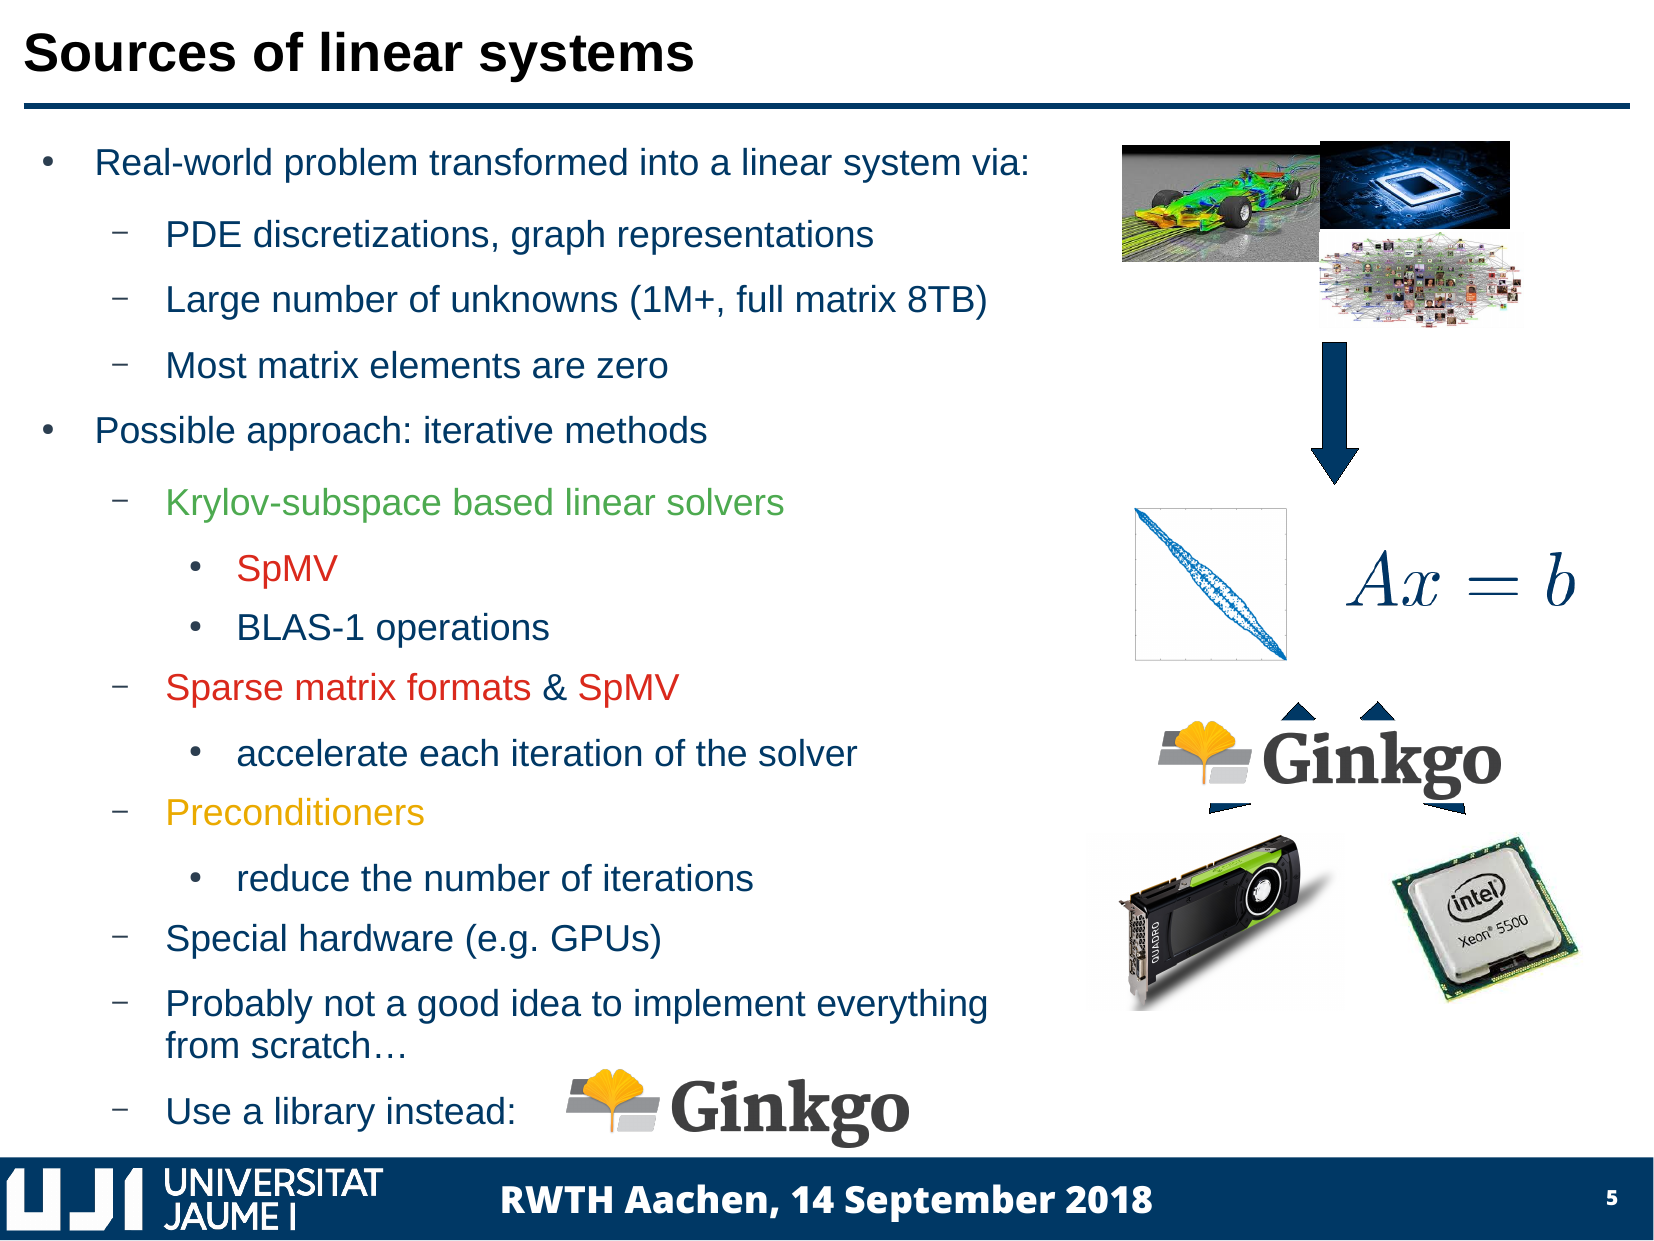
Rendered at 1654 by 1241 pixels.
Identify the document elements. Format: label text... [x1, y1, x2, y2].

picture [1086, 833, 1345, 1011]
picture [1381, 832, 1588, 1004]
text_box [1311, 342, 1359, 485]
picture [1134, 507, 1288, 662]
picture [0, 1158, 390, 1241]
text_box [1281, 702, 1316, 720]
title Sources of linear systems [23, 0, 1630, 107]
picture [566, 1068, 909, 1148]
text_box [1360, 701, 1395, 720]
picture [1346, 550, 1575, 606]
picture [1158, 720, 1501, 800]
picture [1122, 141, 1524, 328]
text_box [1145, 720, 1536, 815]
list Real-world problem transformed into a linear system via: PDE discretizations, graph representations Large number of unknowns (1M+, full matrix 8TB) Most matrix elements are zero Possible approach: iterative methods Krylov-subspace based linear solvers SpMV BLAS-1 operations Sparse matrix formats & SpMV accelerate each iteration of the solver Preconditioners reduce the number of iterations Special hardware (e.g. GPUs) Probably not a good idea to implement everything from scratch… Use a library instead: [23, 141, 1040, 1158]
